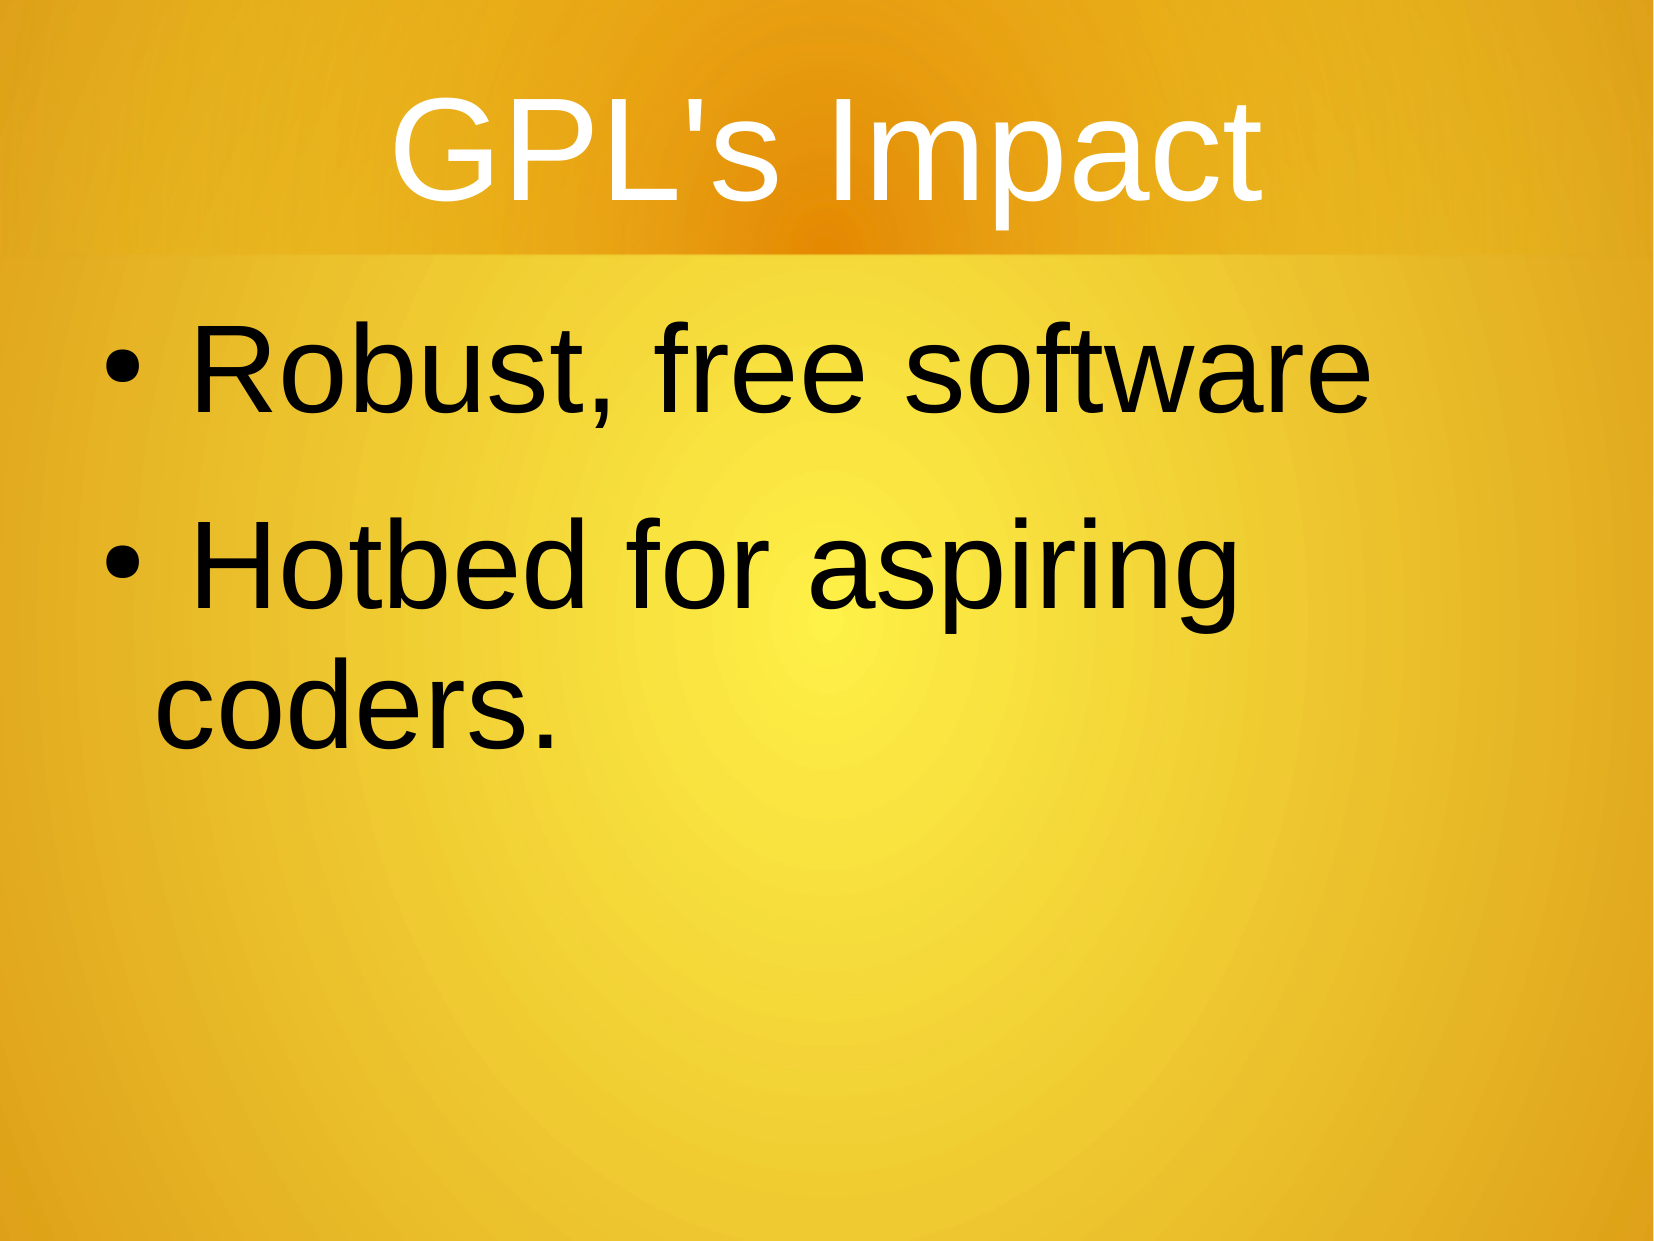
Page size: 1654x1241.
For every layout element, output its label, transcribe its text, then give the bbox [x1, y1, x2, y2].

picture [0, 0, 1654, 1241]
title GPL's Impact [82, 47, 1571, 252]
list Robust, free software Hotbed for aspiring coders. [82, 299, 1571, 1019]
